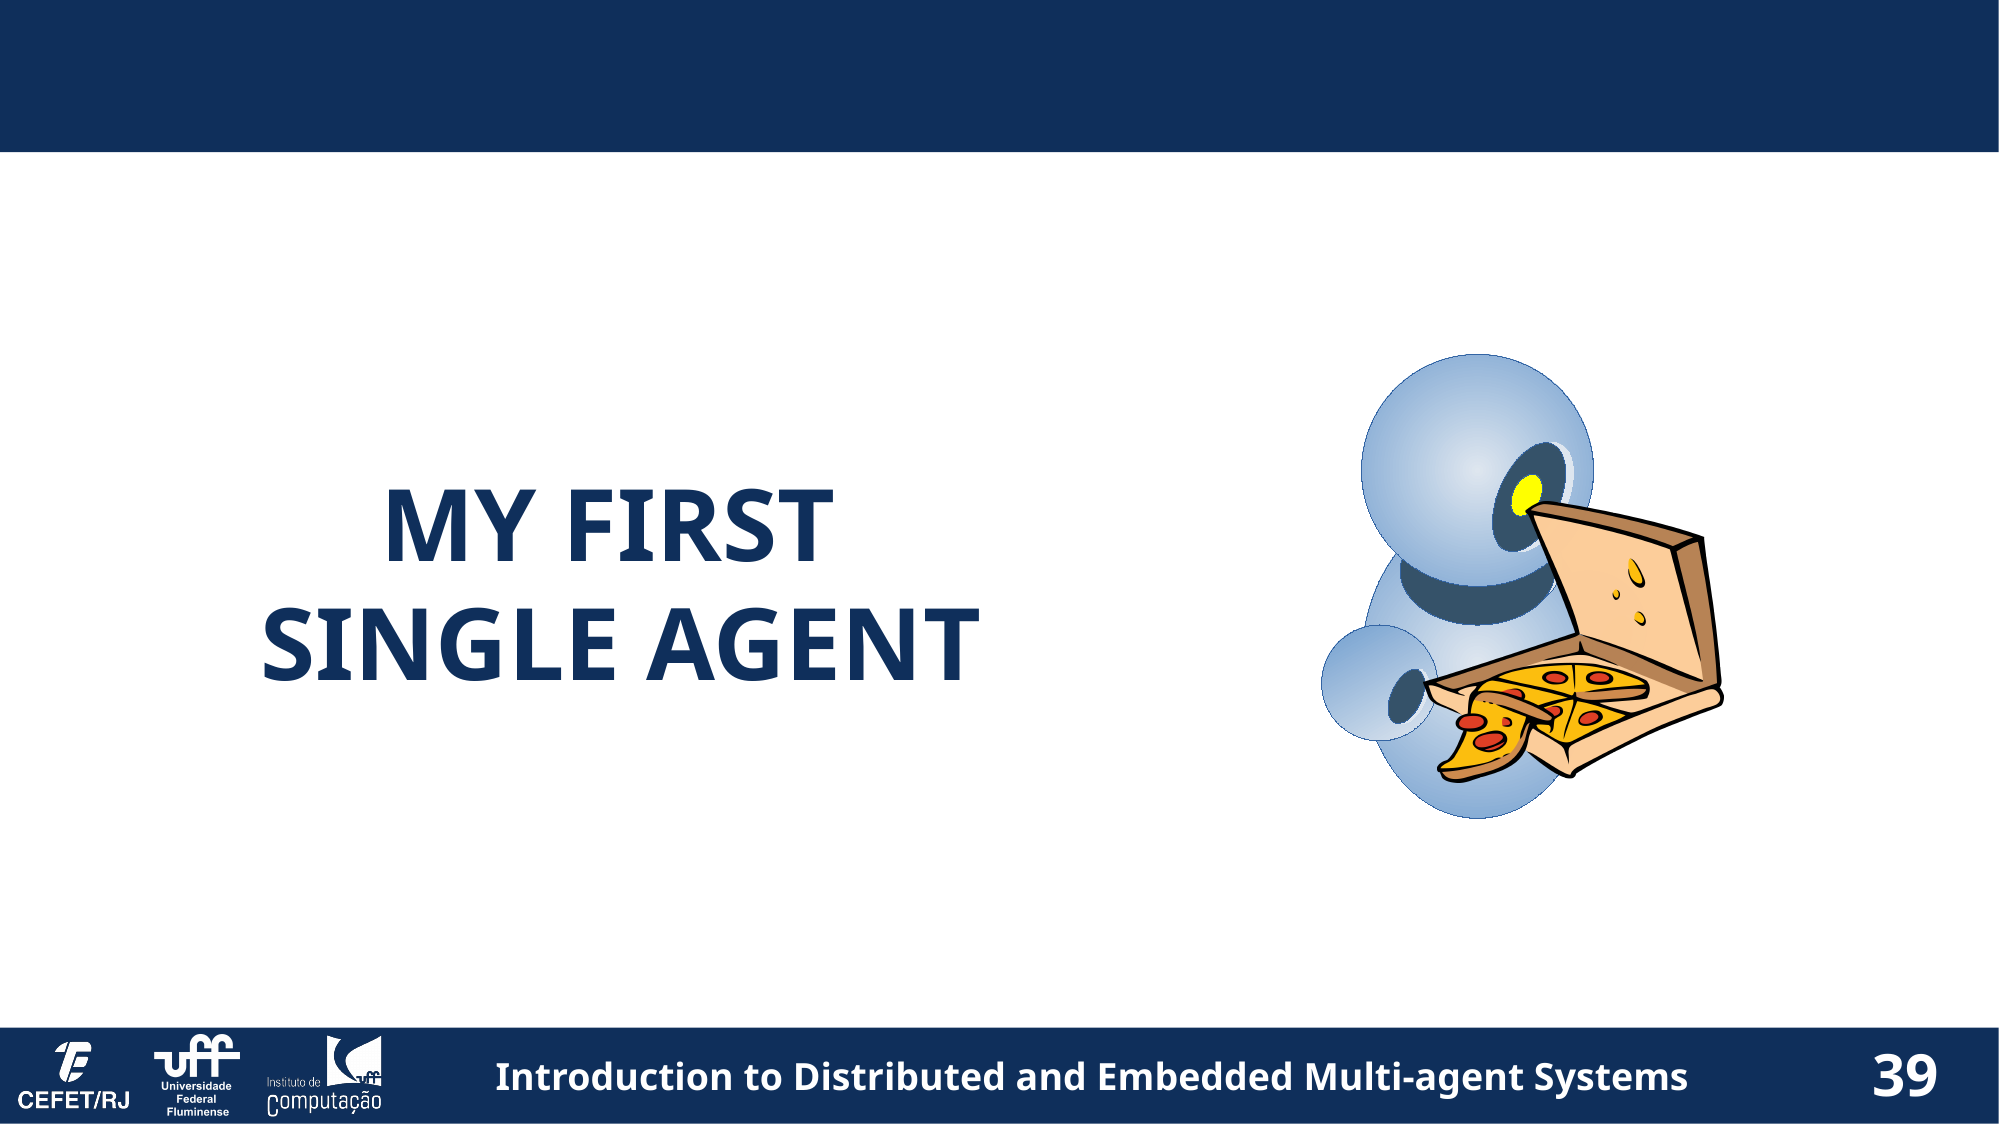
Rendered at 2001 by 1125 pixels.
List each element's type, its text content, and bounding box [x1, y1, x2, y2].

text_box [1321, 354, 1594, 819]
picture [153, 1033, 241, 1121]
picture [18, 1021, 129, 1125]
picture [1423, 501, 1724, 783]
picture [265, 1033, 383, 1117]
text_box MY FIRST SINGLE AGENT [115, 453, 1127, 709]
